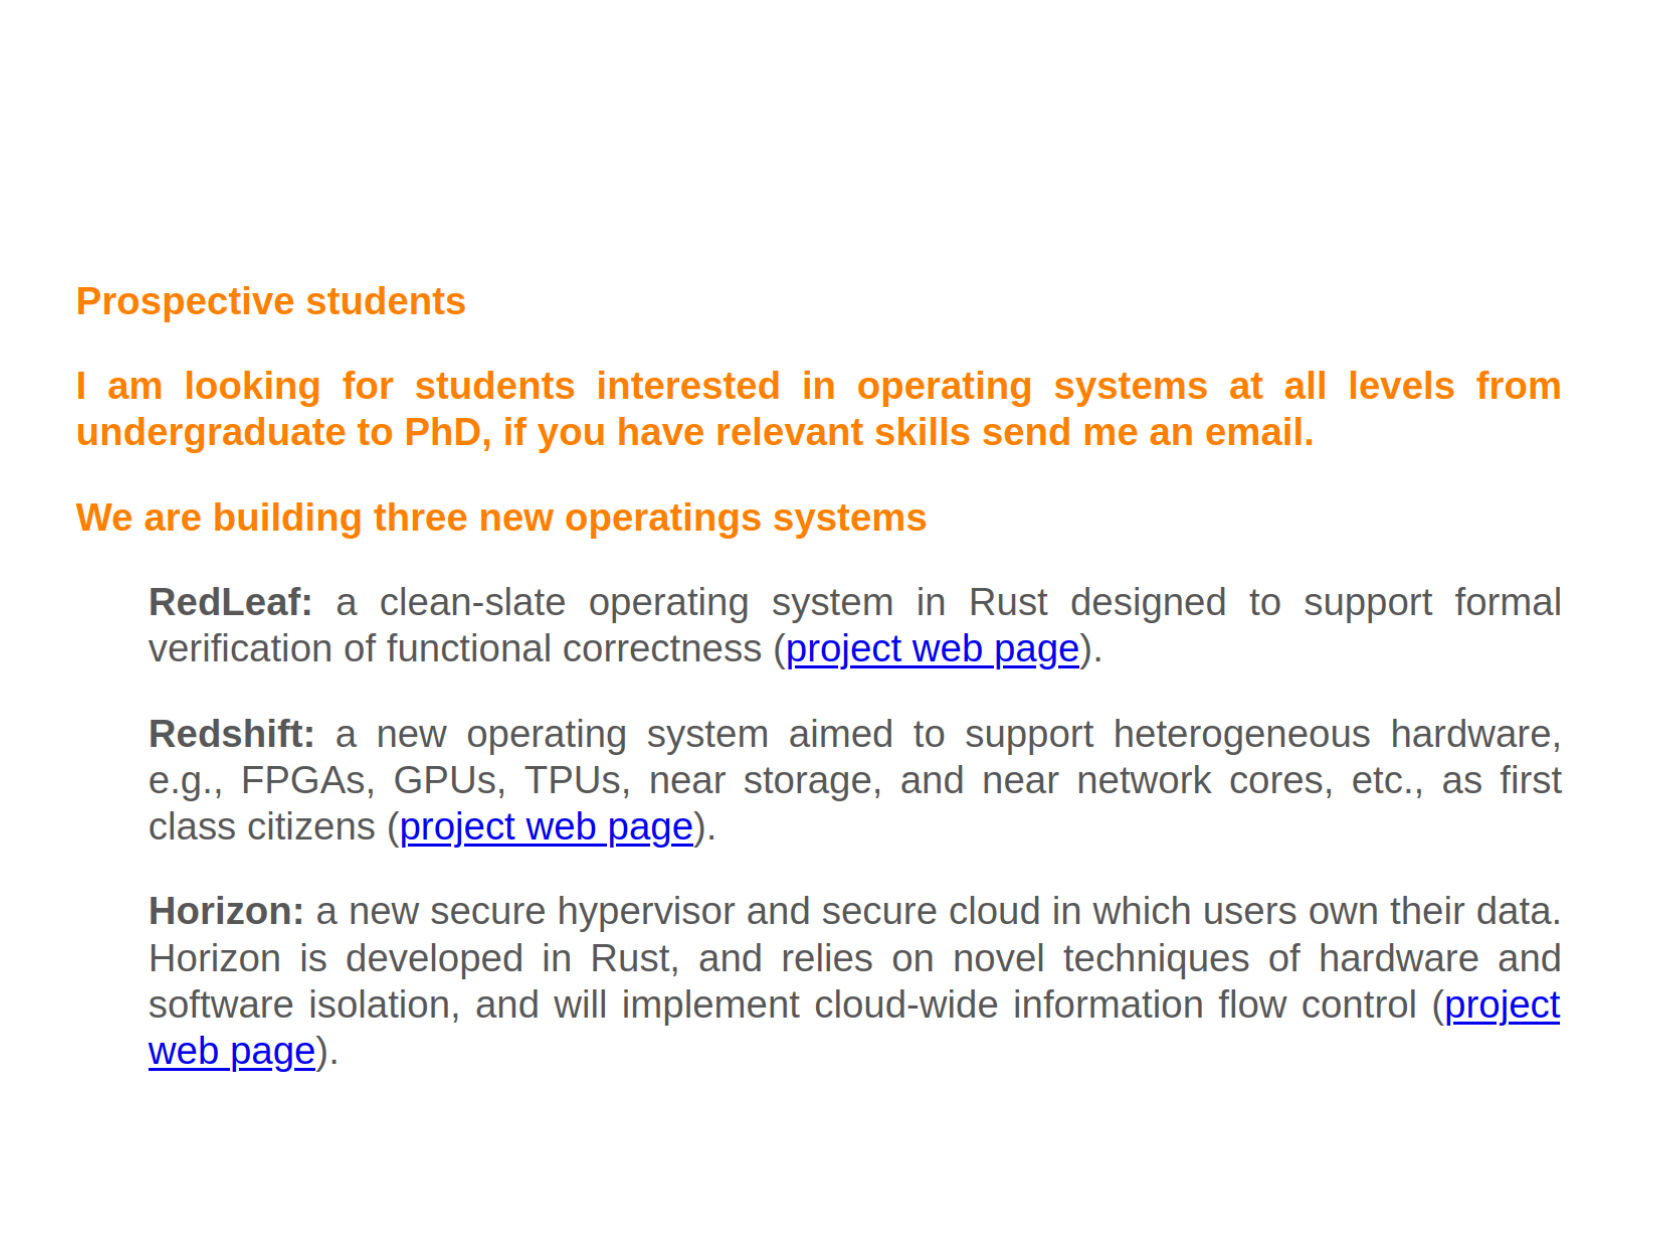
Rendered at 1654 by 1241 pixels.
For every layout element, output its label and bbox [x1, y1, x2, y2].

picture [47, 262, 1586, 1088]
